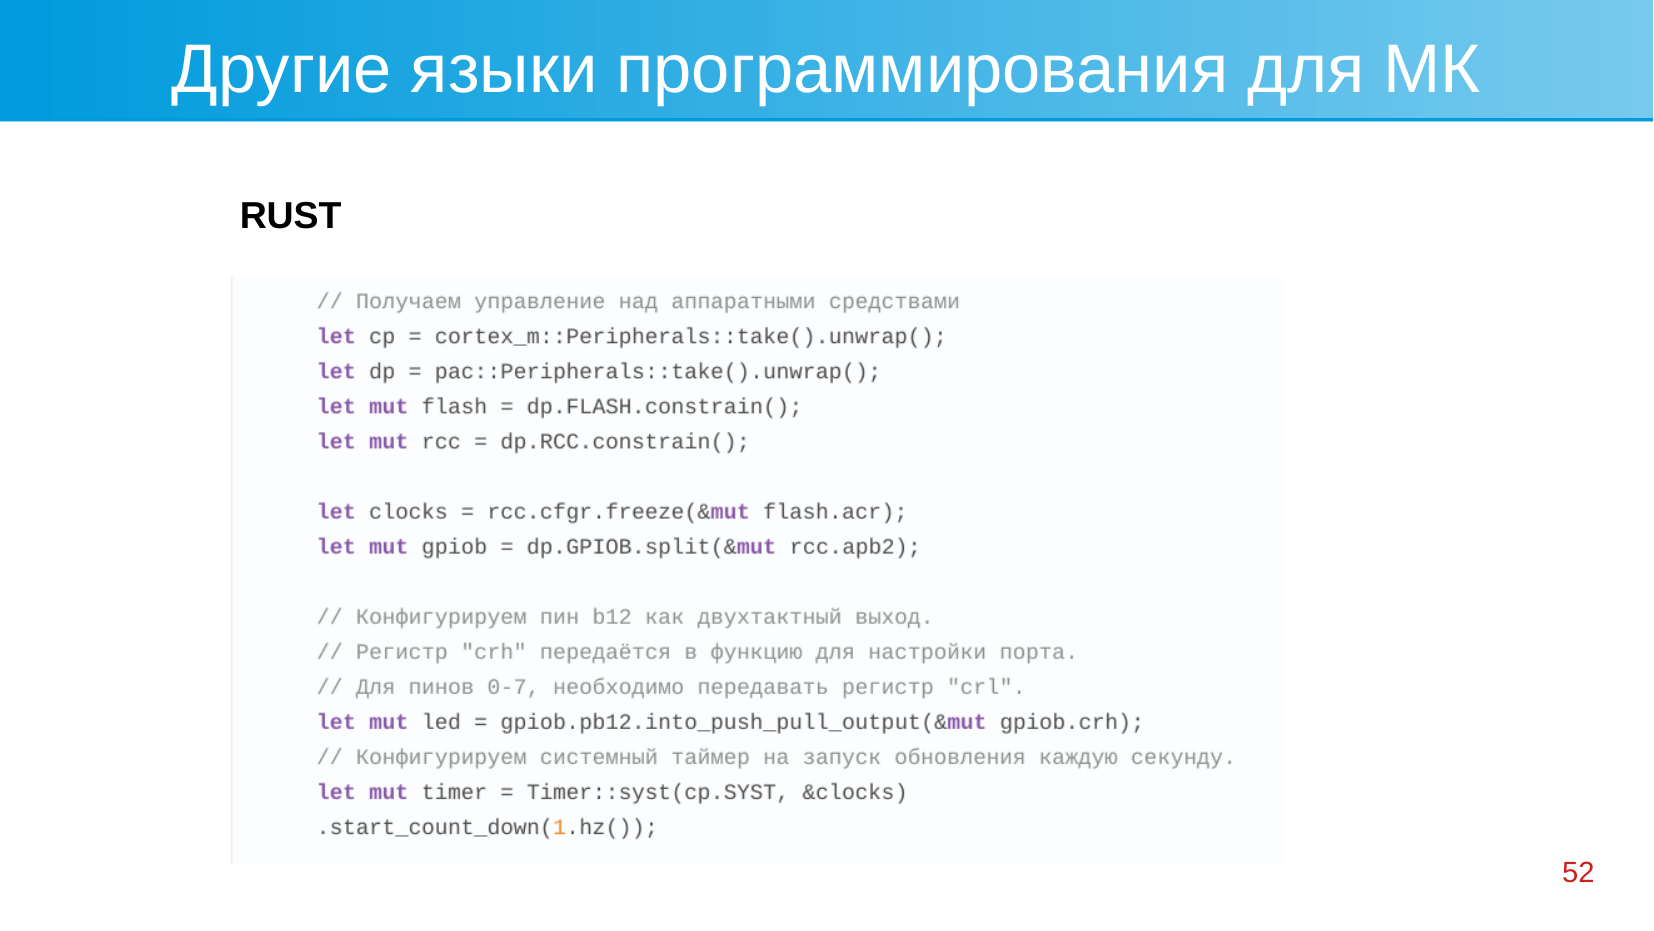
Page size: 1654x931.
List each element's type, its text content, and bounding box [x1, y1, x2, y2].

text_box RUST [225, 187, 357, 245]
picture [225, 277, 1282, 863]
title Другие языки программирования для МК [59, 29, 1595, 108]
